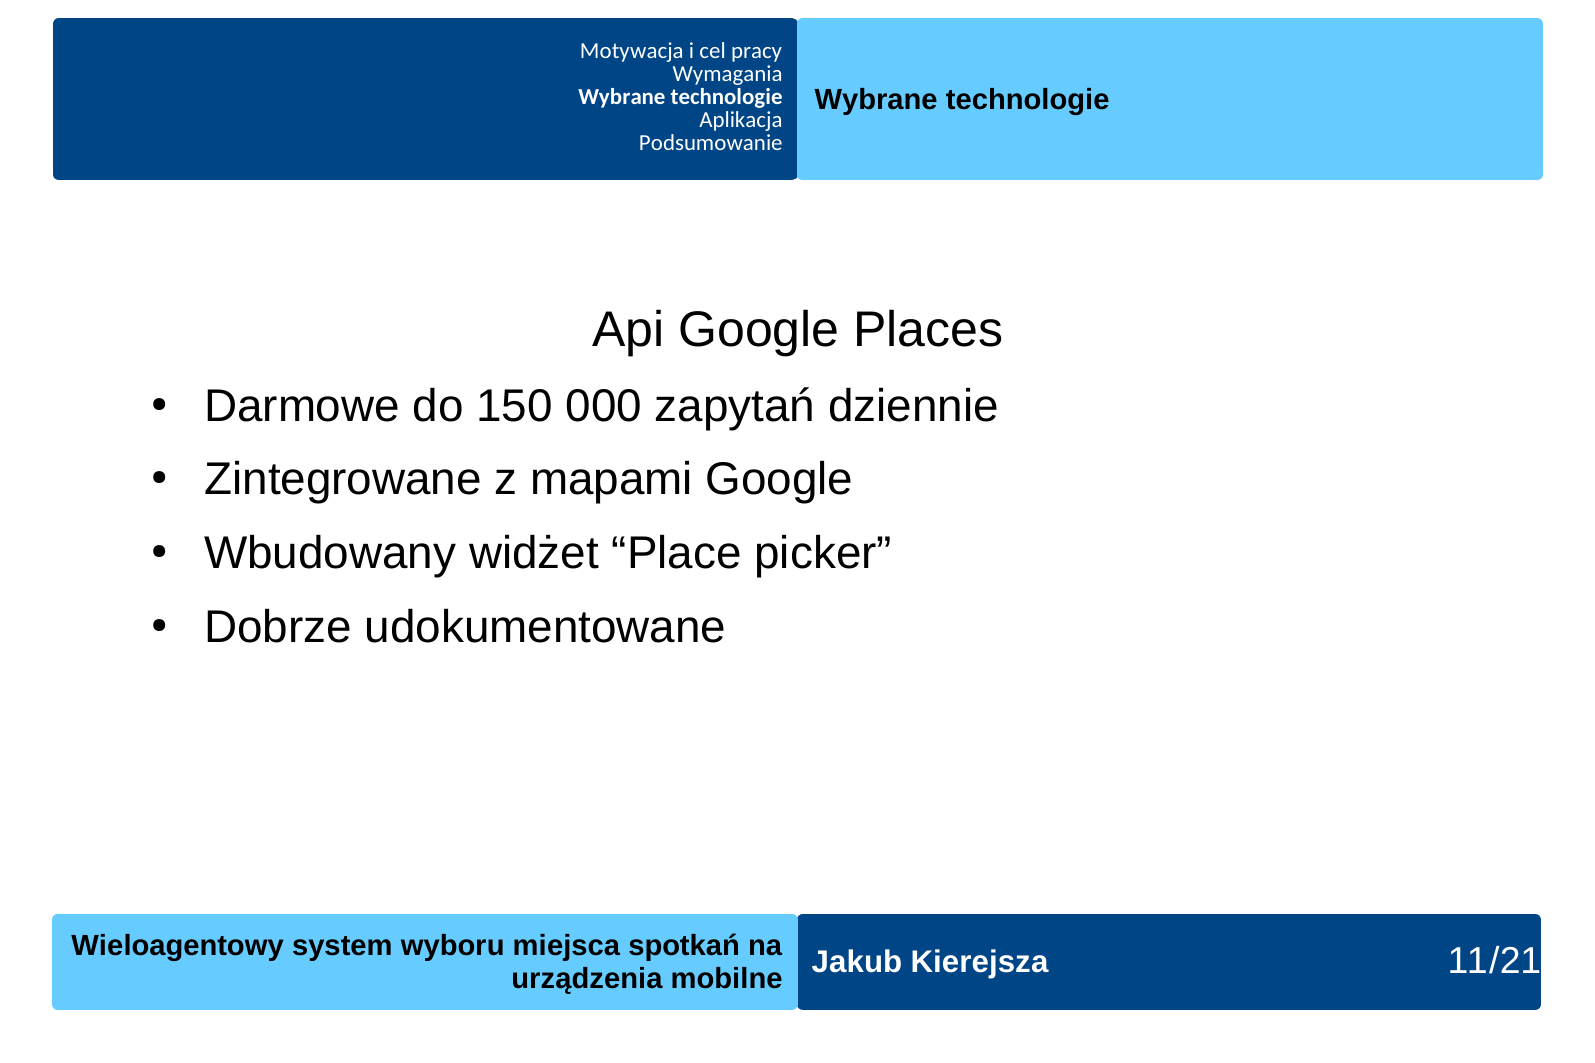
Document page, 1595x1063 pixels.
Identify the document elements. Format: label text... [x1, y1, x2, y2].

title Wybrane technologie [802, 23, 1537, 175]
list Api Google Places Darmowe do 150 000 zapytań dziennie Zintegrowane z mapami Google Wbudowany widżet “Place picker” Dobrze udokumentowane [133, 223, 1463, 846]
title Wieloagentowy system wyboru miejsca spotkań na urządzenia mobilne [57, 919, 792, 1004]
text_box <number>/21 [1426, 931, 1556, 1031]
title Jakub Kierejsza [802, 919, 1536, 1004]
title Motywacja i cel pracy Wymagania Wybrane technologie Aplikacja Podsumowanie [59, 23, 792, 175]
